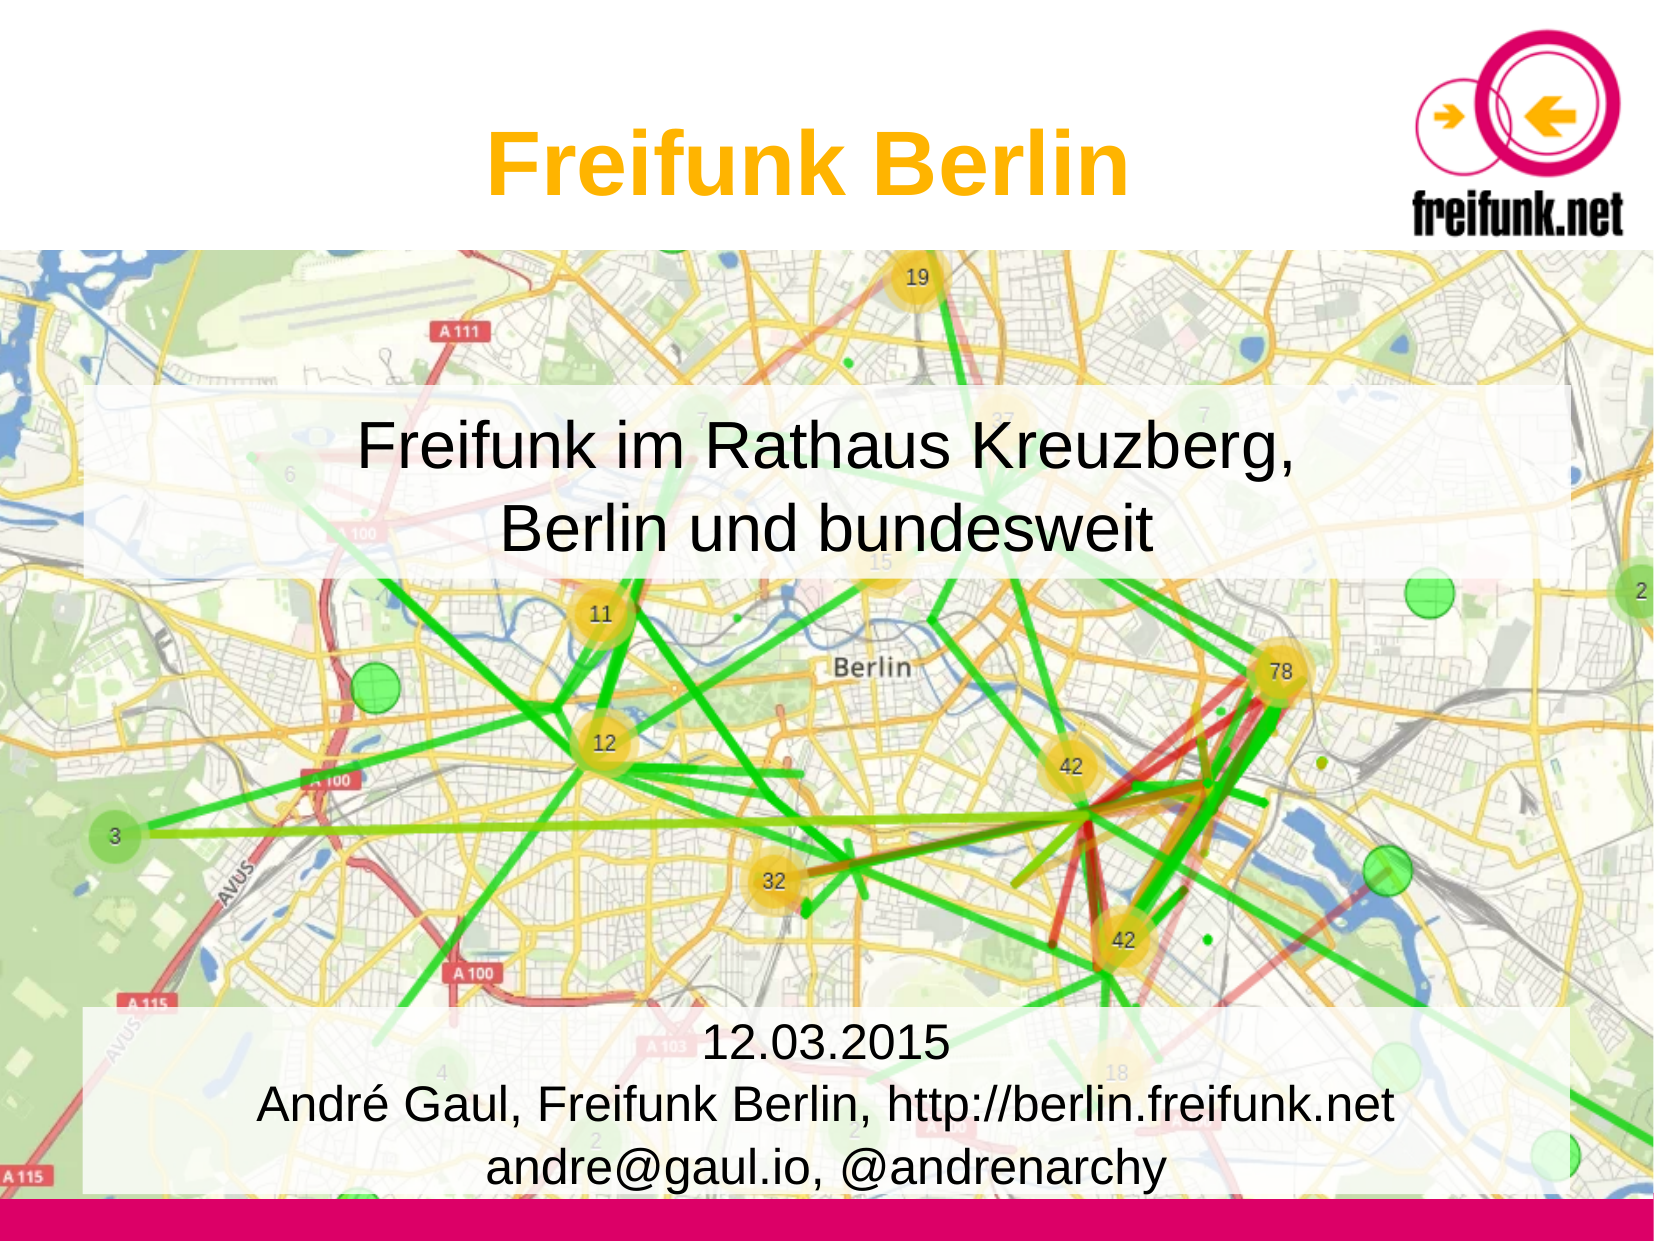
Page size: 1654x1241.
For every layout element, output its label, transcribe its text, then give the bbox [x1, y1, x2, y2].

text_box 12.03.2015 André Gaul, Freifunk Berlin, http://berlin.freifunk.net andre@gaul.io, @andrenarchy [82, 1008, 1570, 1193]
title Freifunk Berlin [212, 53, 1406, 260]
picture [0, 0, 1654, 1199]
subtitle Freifunk im Rathaus Kreuzberg, Berlin und bundesweit [83, 385, 1571, 579]
